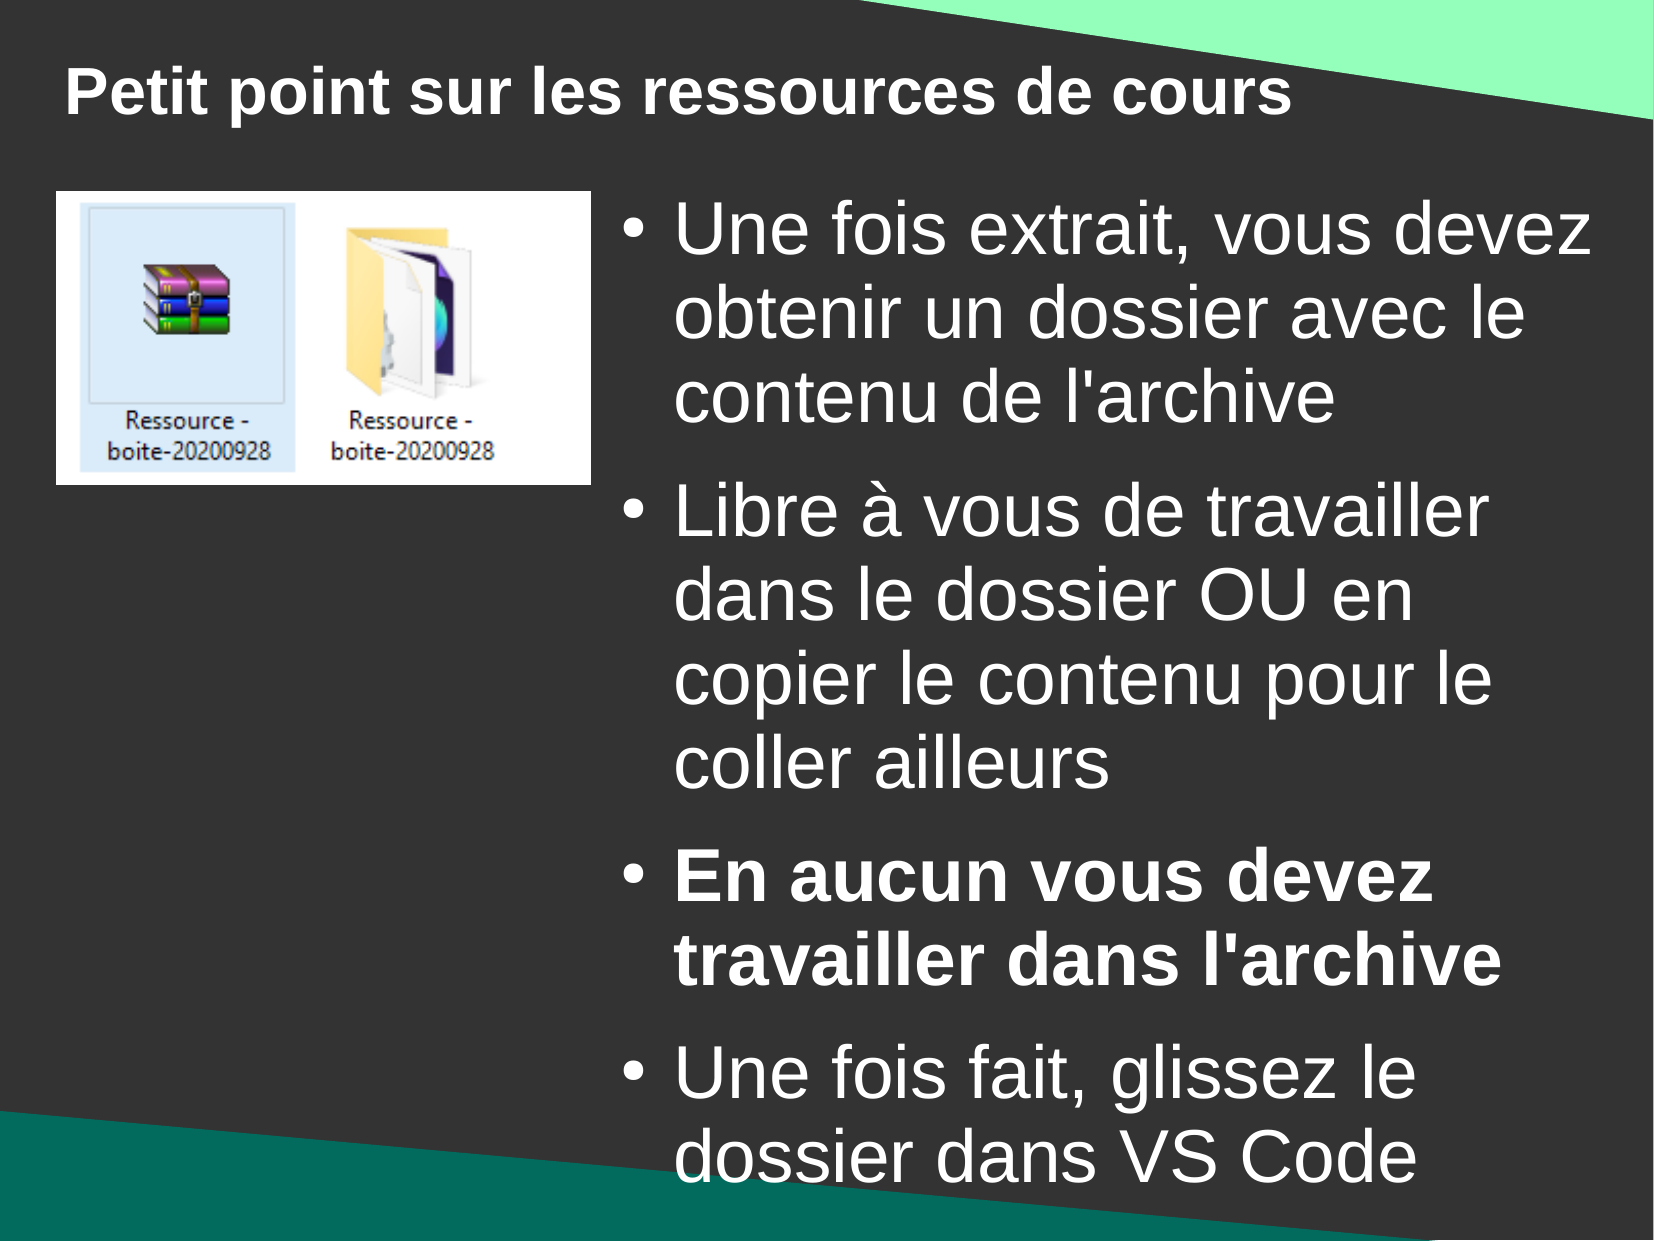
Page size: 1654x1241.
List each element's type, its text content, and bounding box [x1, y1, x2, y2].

list Une fois extrait, vous devez obtenir un dossier avec le contenu de l'archive Libre à vous de travailler dans le dossier OU en copier le contenu pour le coller ailleurs En aucun vous devez travailler dans l'archive Une fois fait, glissez le dossier dans VS Code [602, 186, 1620, 1229]
text_box [859, 0, 1654, 120]
title Petit point sur les ressources de cours [64, 54, 1553, 157]
picture [56, 191, 591, 485]
